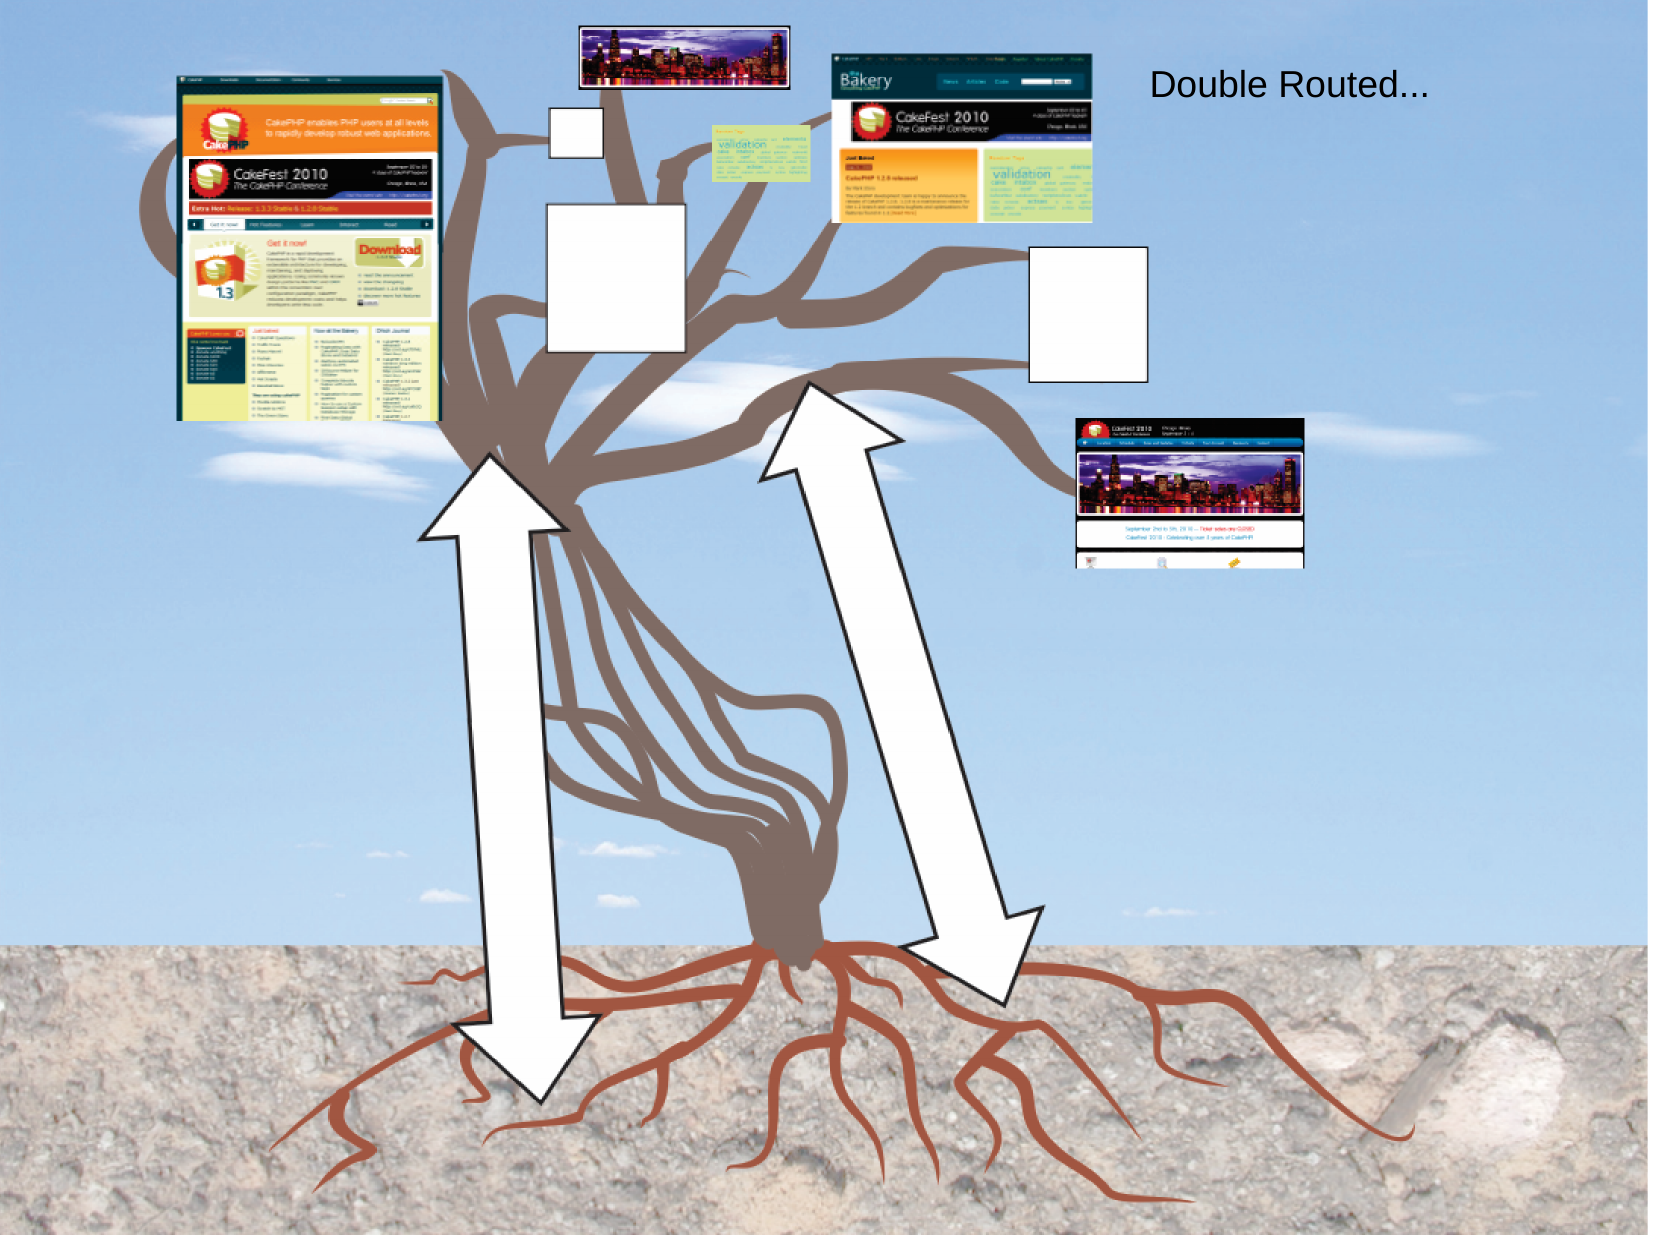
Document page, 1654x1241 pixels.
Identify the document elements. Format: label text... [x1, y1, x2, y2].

text_box Double Routed... [1134, 55, 1446, 113]
picture [0, 0, 1648, 1235]
